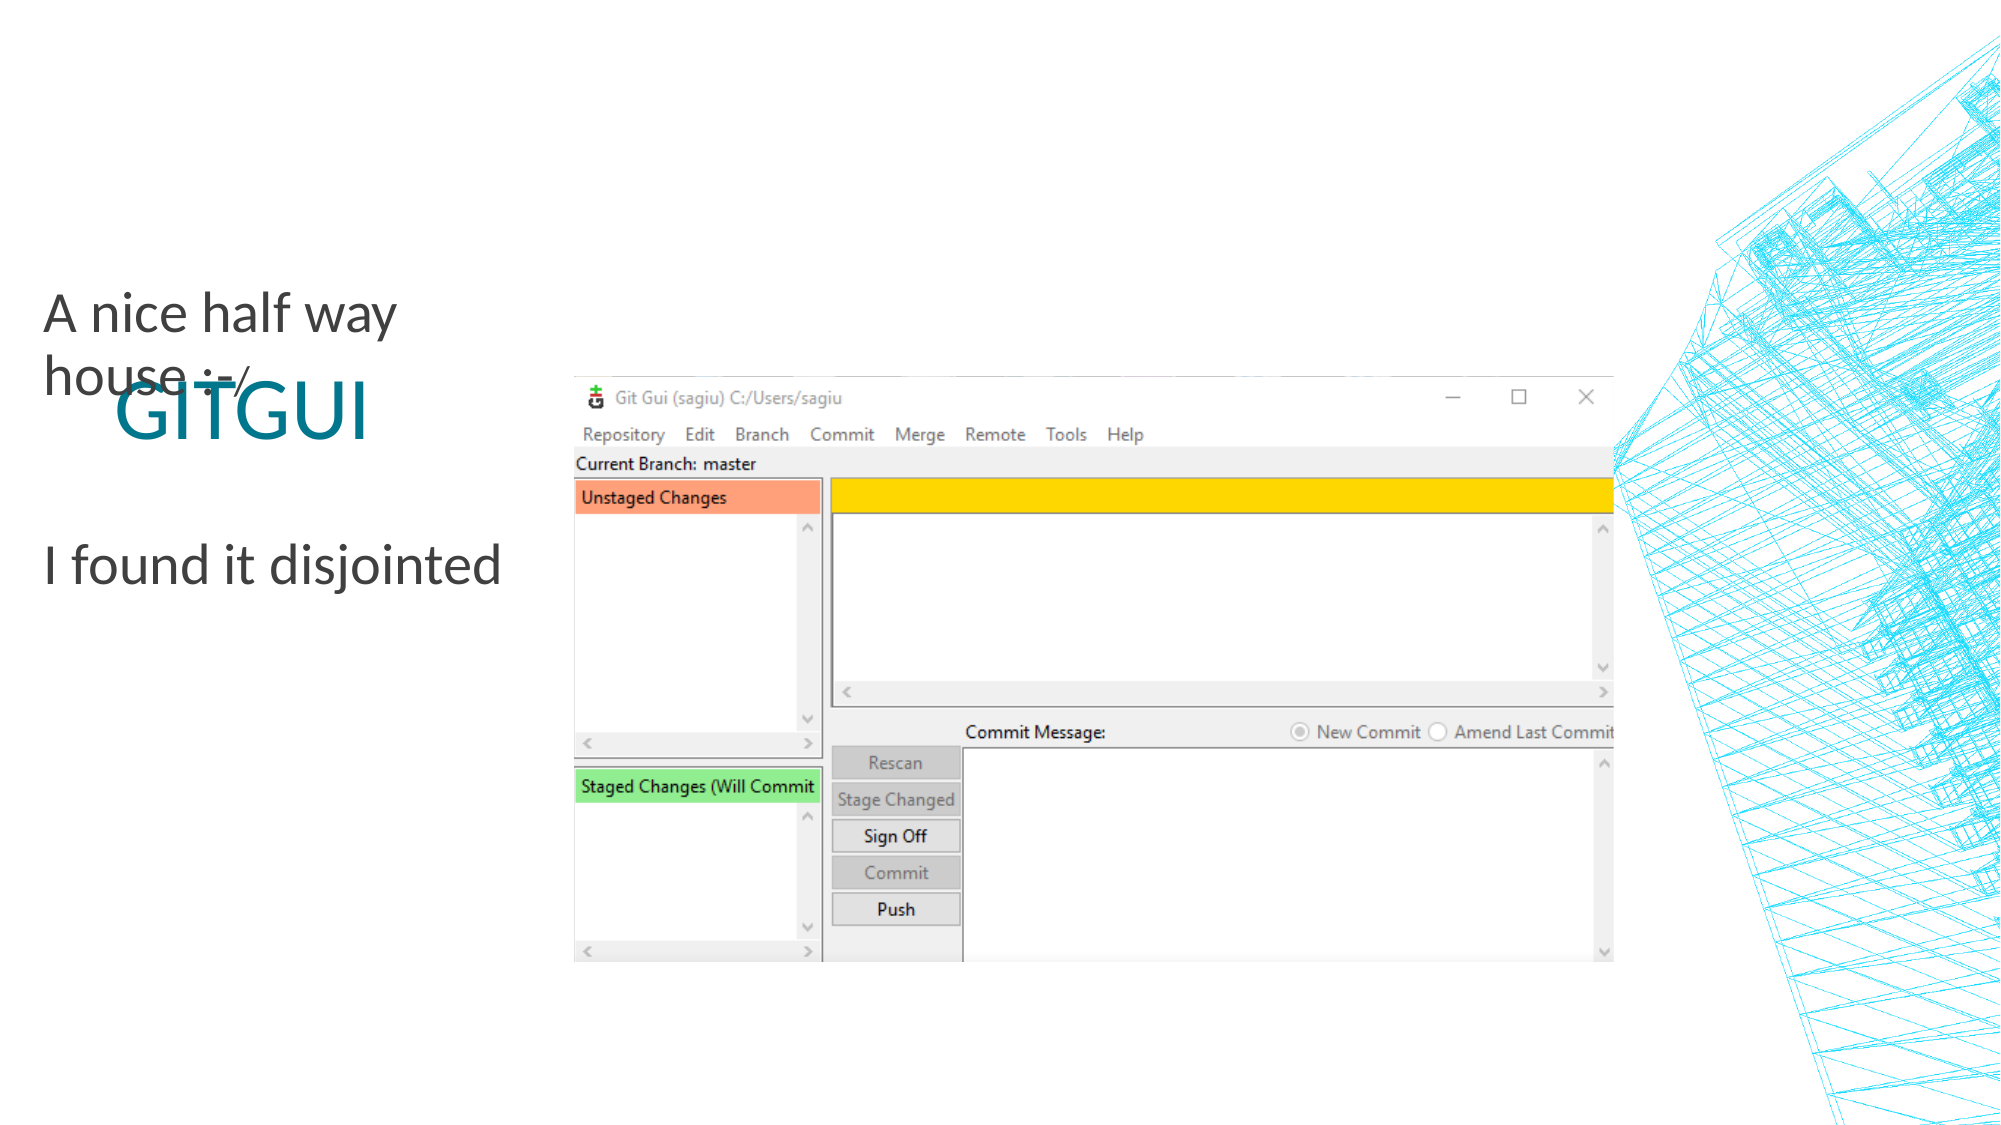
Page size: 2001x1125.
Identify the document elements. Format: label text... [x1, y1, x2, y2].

text_box A nice half way house :-/ I found it disjointed [29, 275, 521, 1064]
picture [574, 376, 1614, 962]
title GitGUI [324, 162, 1863, 276]
